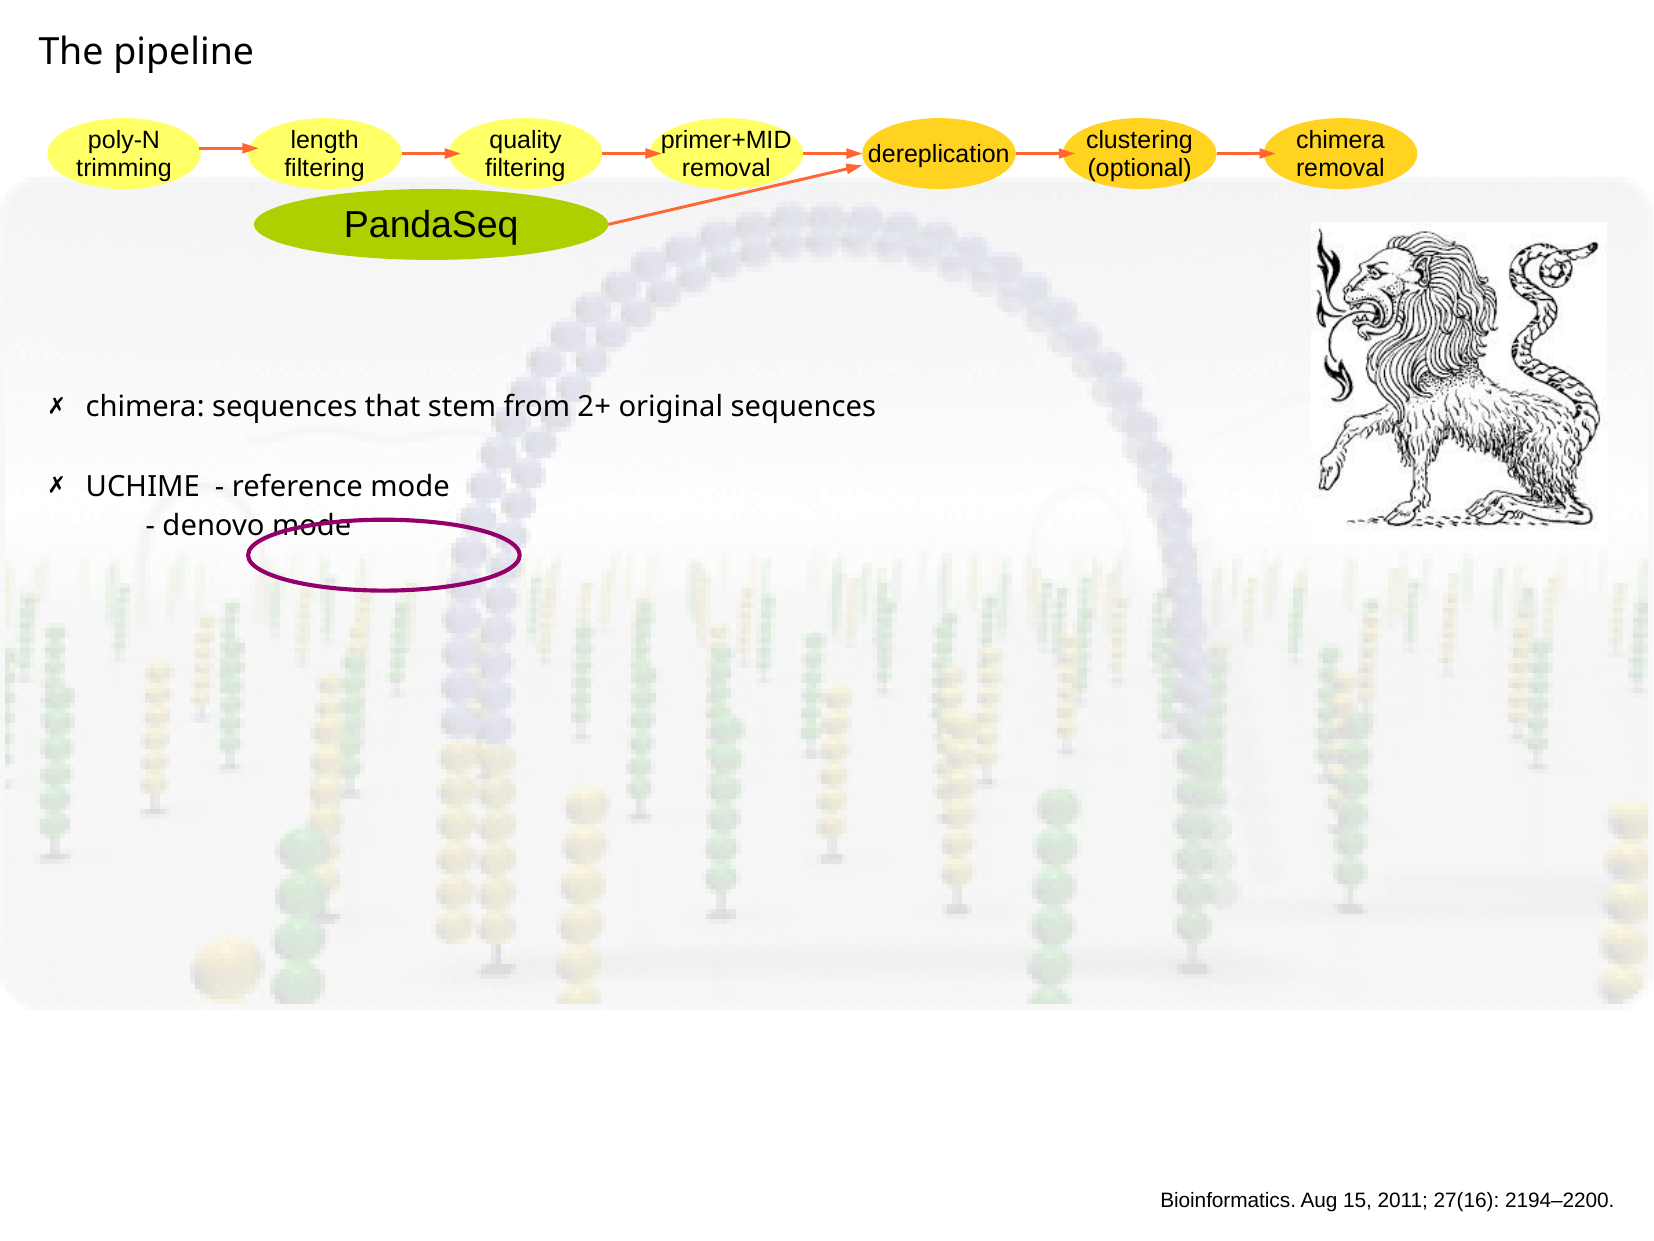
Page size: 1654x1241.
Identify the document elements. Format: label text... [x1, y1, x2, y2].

text_box PandaSeq [253, 188, 609, 260]
text_box clustering (optional) [1063, 118, 1217, 190]
text_box quality filtering [449, 118, 603, 190]
text_box length filtering [248, 118, 402, 190]
text_box poly-N trimming [47, 118, 201, 190]
text_box [0, 0, 1654, 1241]
text_box The pipeline [23, 16, 304, 92]
text_box Bioinformatics. Aug 15, 2011; 27(16): 2194–2200. [1145, 1181, 1637, 1220]
text_box primer+MID removal [650, 118, 804, 190]
text_box chimera removal [1264, 118, 1418, 190]
text_box chimera: sequences that stem from 2+ original sequences UCHIME - reference mode - denovo mode [35, 378, 1040, 826]
picture [1311, 222, 1607, 544]
text_box dereplication [862, 118, 1016, 190]
